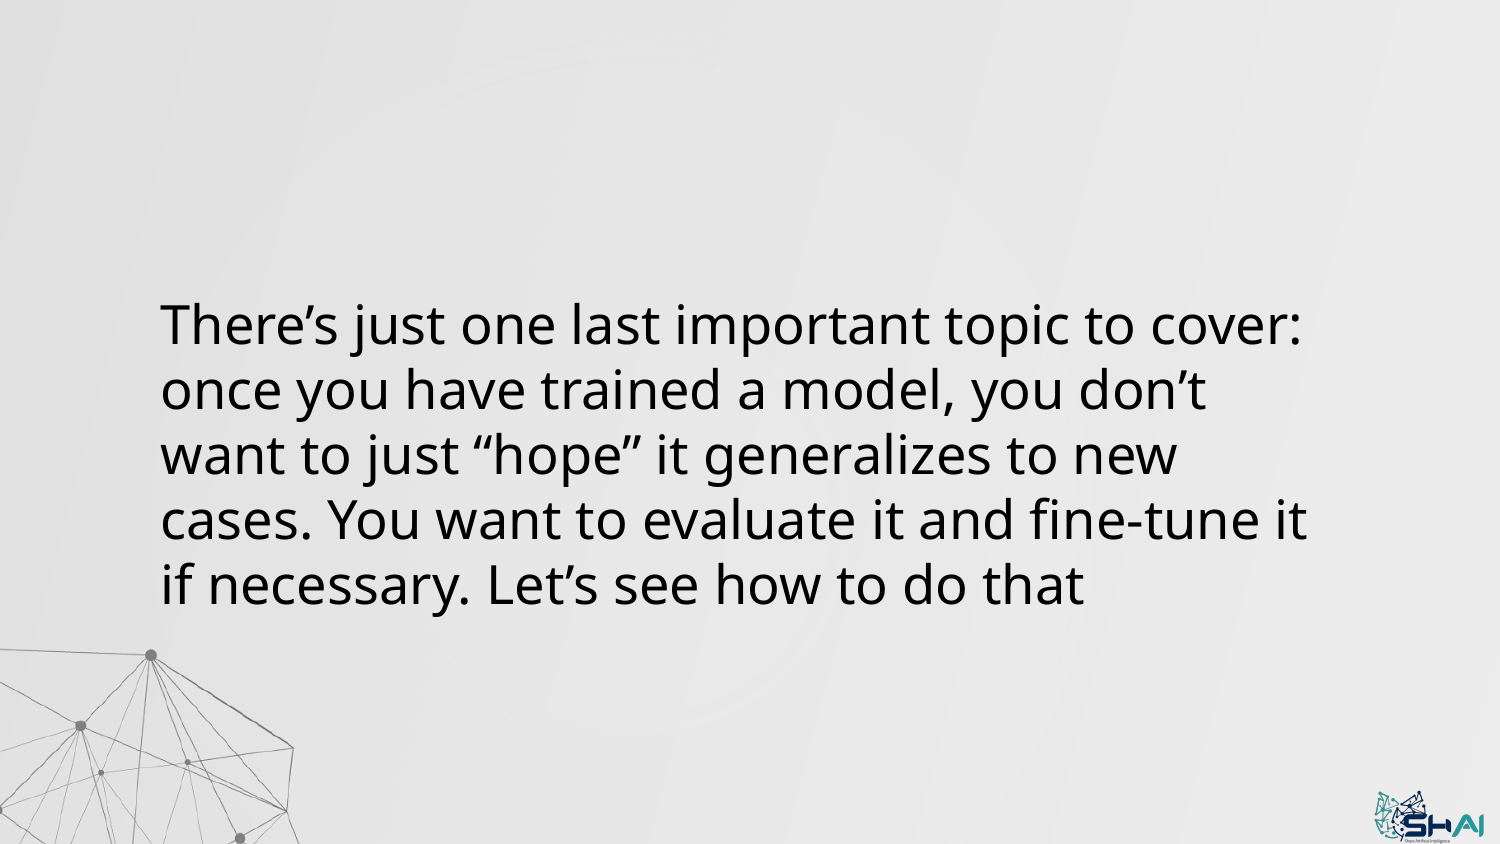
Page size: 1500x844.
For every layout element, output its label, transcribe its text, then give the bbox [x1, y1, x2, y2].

picture [0, 0, 1500, 844]
text_box There’s just one last important topic to cover: once you have trained a model, you don’t want to just “hope” it generalizes to new cases. You want to evaluate it and fine-tune it if necessary. Let’s see how to do that [145, 275, 1355, 631]
